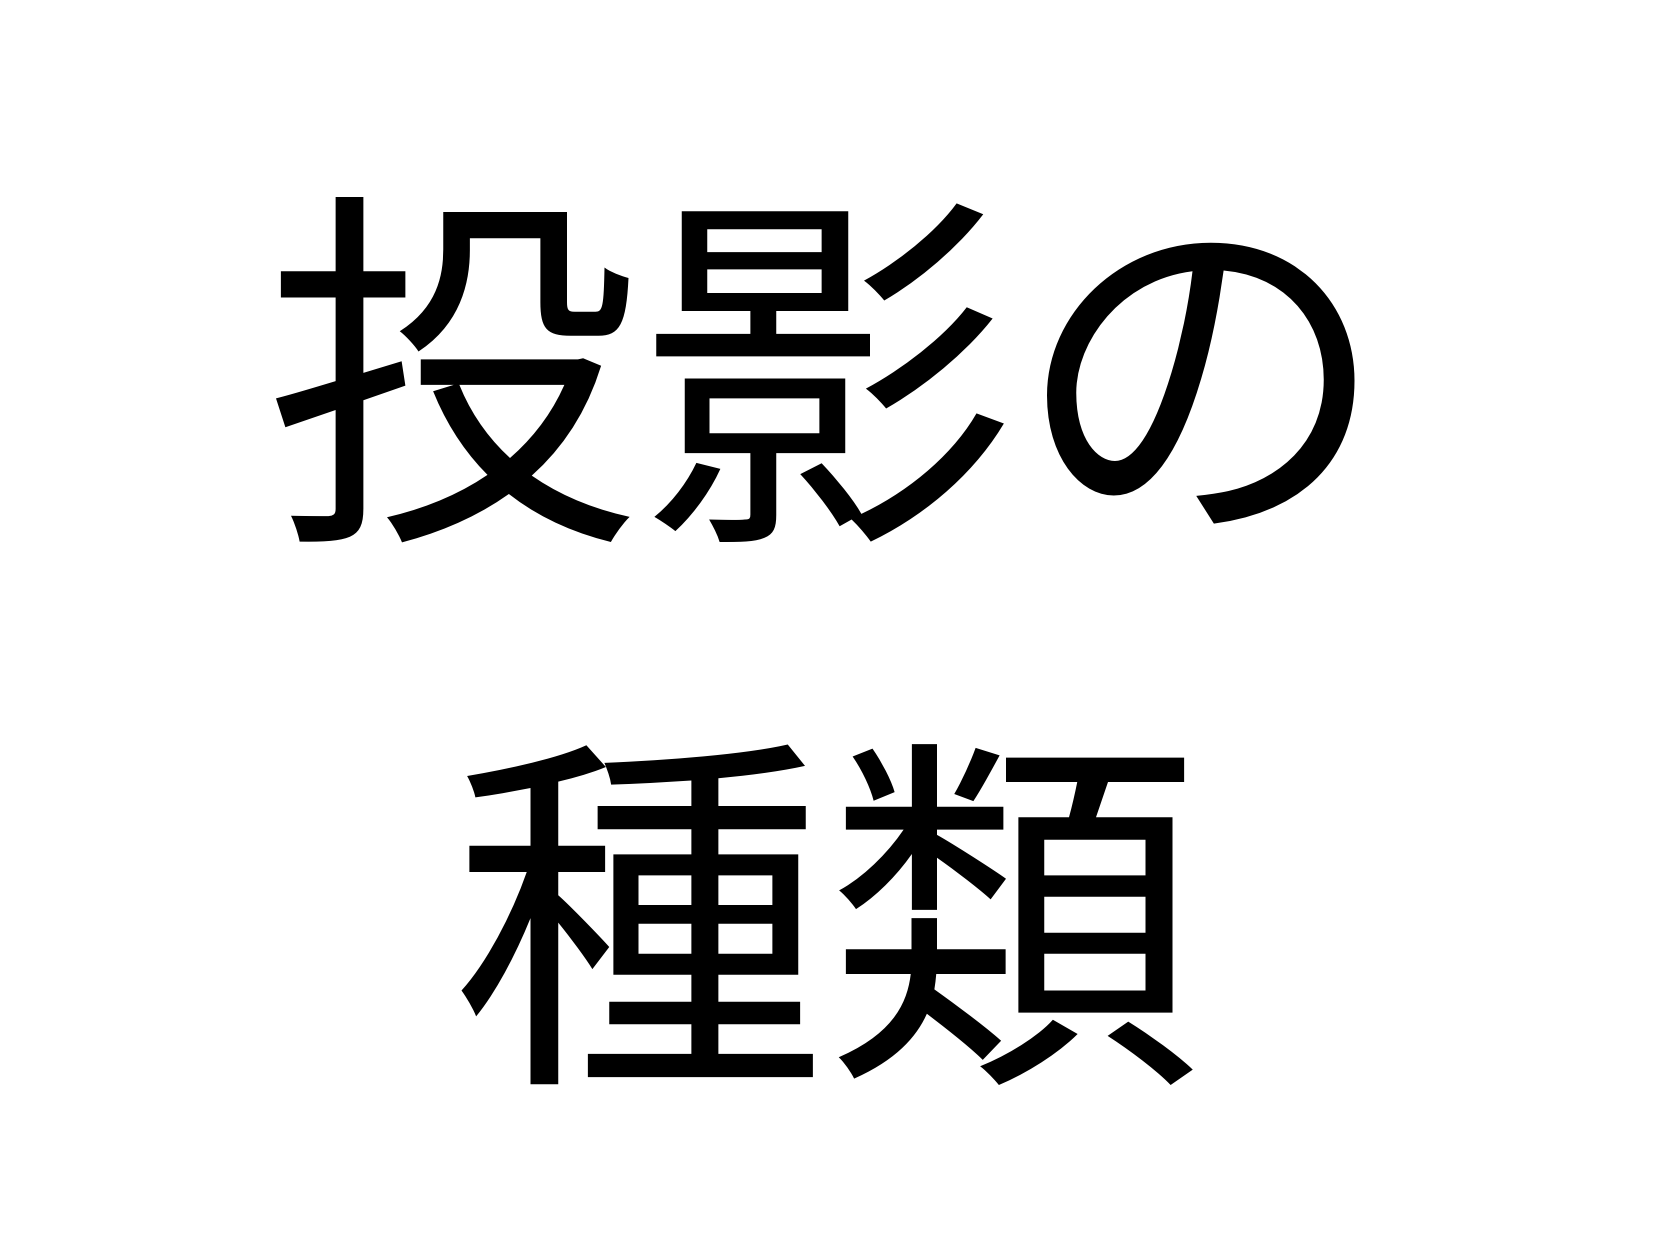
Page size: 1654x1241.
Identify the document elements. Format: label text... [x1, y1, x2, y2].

title 投影の種類 [82, 57, 1571, 1183]
